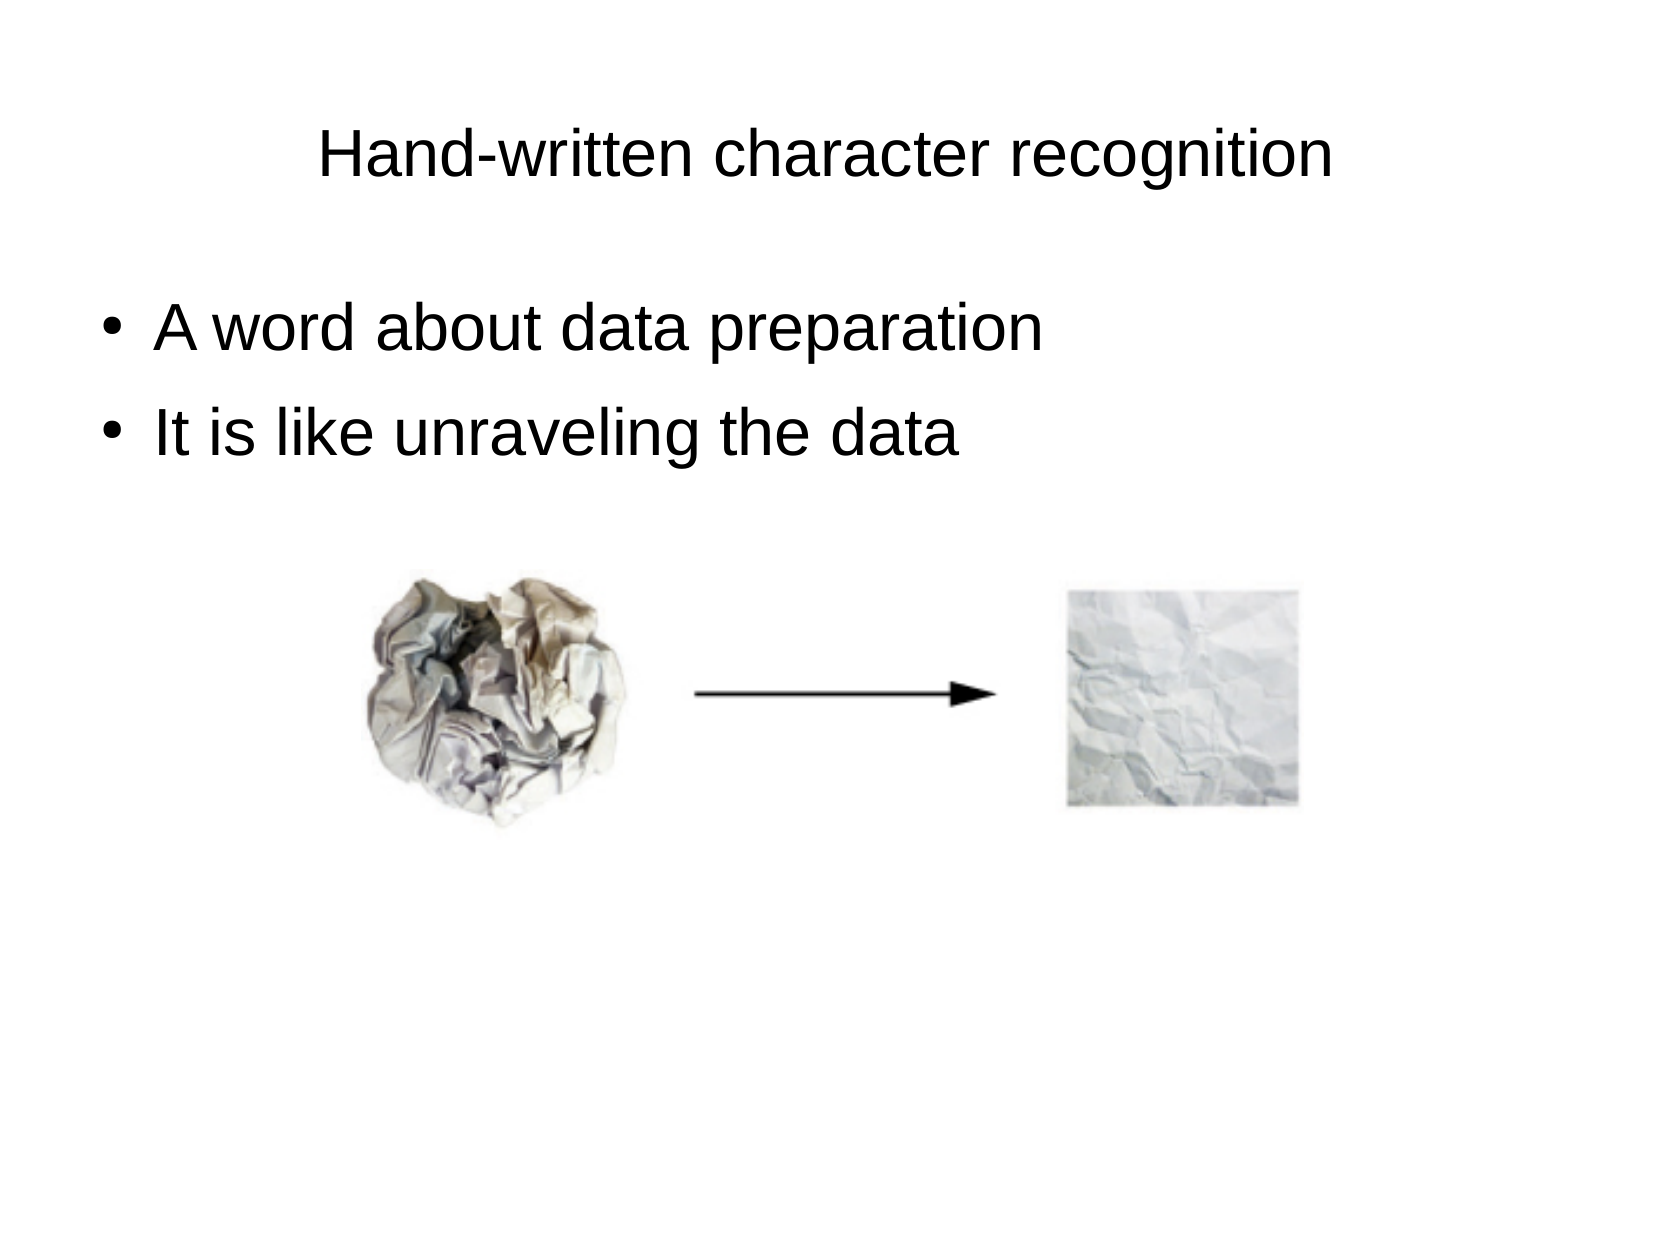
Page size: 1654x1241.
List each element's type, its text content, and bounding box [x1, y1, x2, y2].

title Hand-written character recognition [82, 49, 1571, 257]
list A word about data preparation It is like unraveling the data [82, 290, 1571, 1010]
picture [361, 569, 1304, 841]
